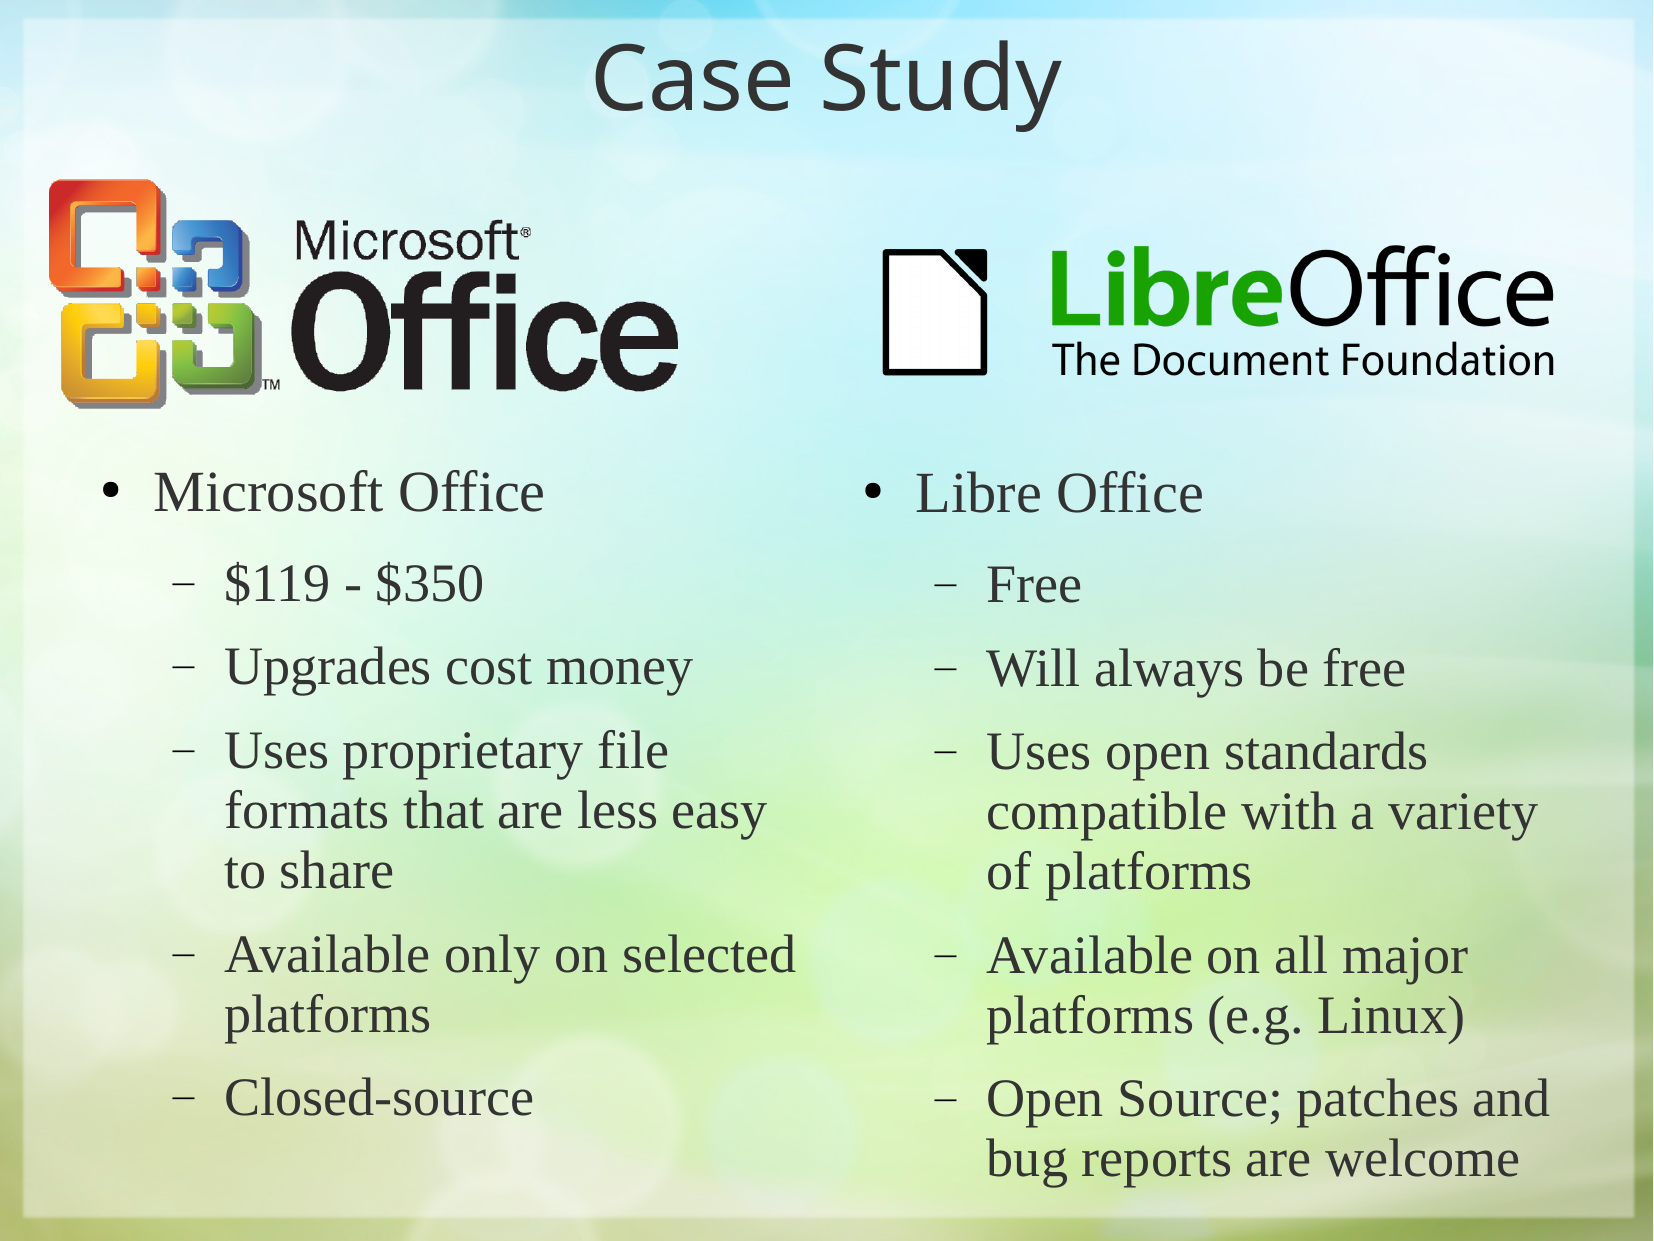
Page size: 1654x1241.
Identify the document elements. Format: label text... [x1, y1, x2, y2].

picture [0, 0, 1654, 1241]
list Libre Office Free Will always be free Uses open standards compatible with a variety of platforms Available on all major platforms (e.g. Linux) Open Source; patches and bug reports are welcome [844, 460, 1571, 1189]
list Microsoft Office $119 - $350 Upgrades cost money Uses proprietary file formats that are less easy to share Available only on selected platforms Closed-source [82, 458, 809, 1171]
title Case Study [82, 0, 1571, 151]
